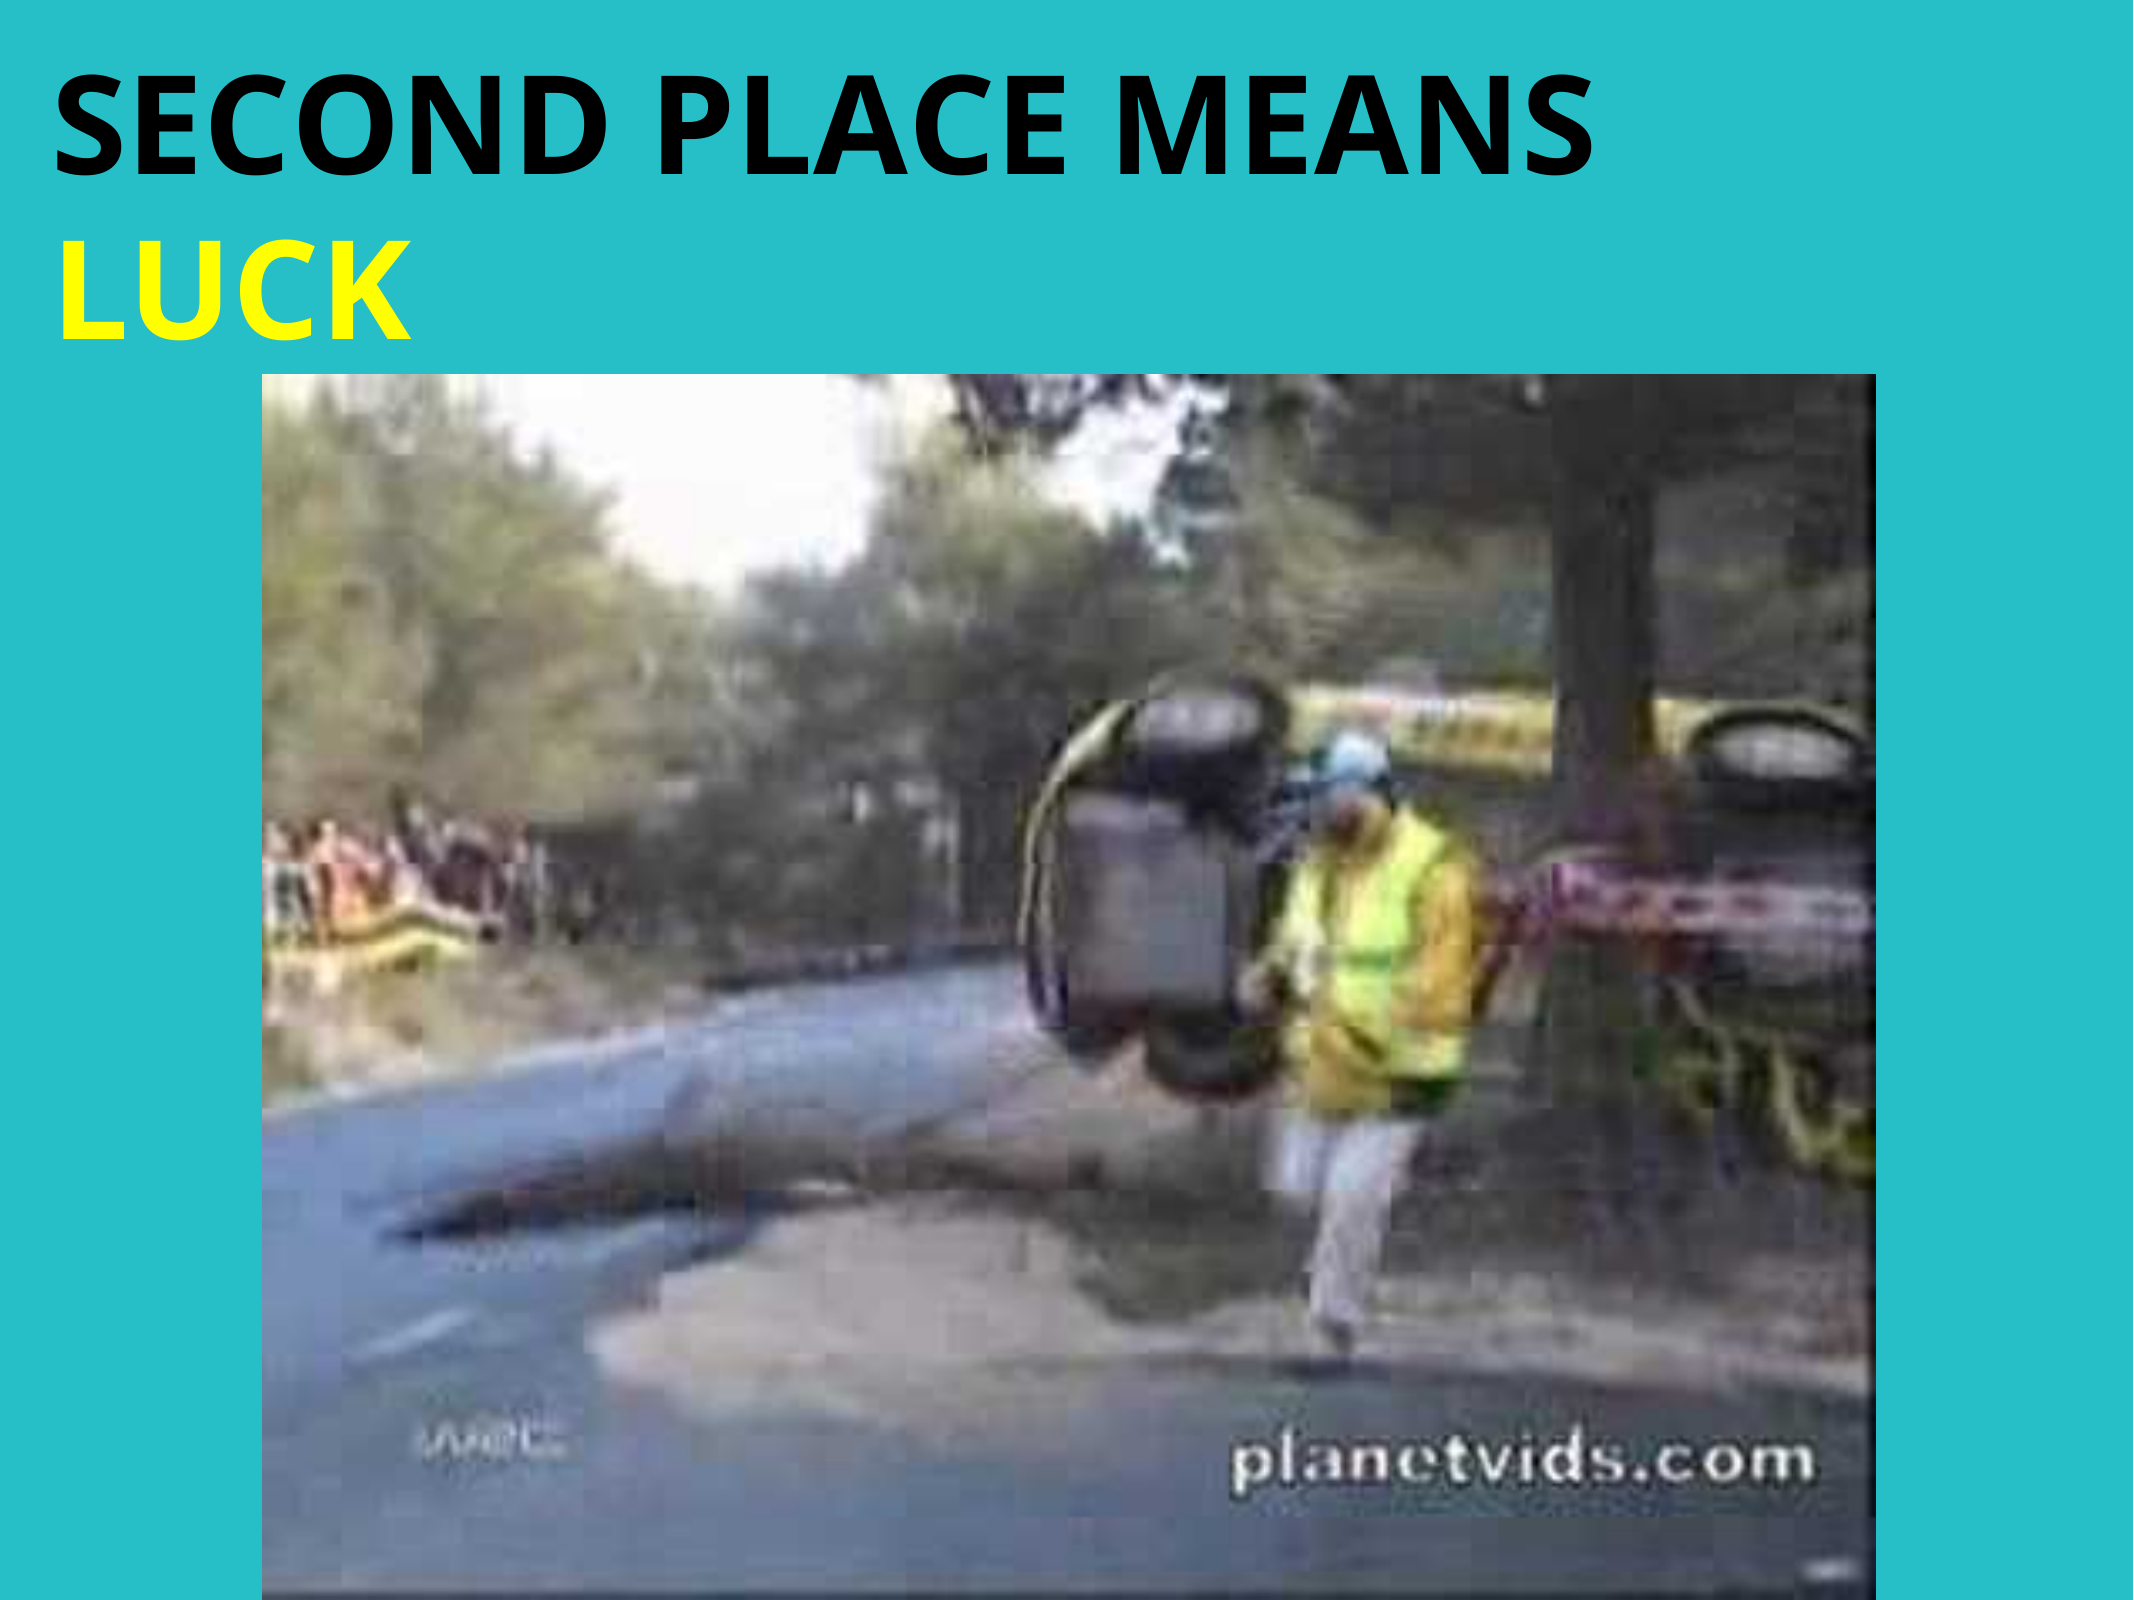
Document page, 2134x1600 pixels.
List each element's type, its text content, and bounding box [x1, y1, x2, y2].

picture [262, 374, 1876, 1600]
text_box SECOND PLACE MEANS LUCK [41, 37, 2134, 483]
